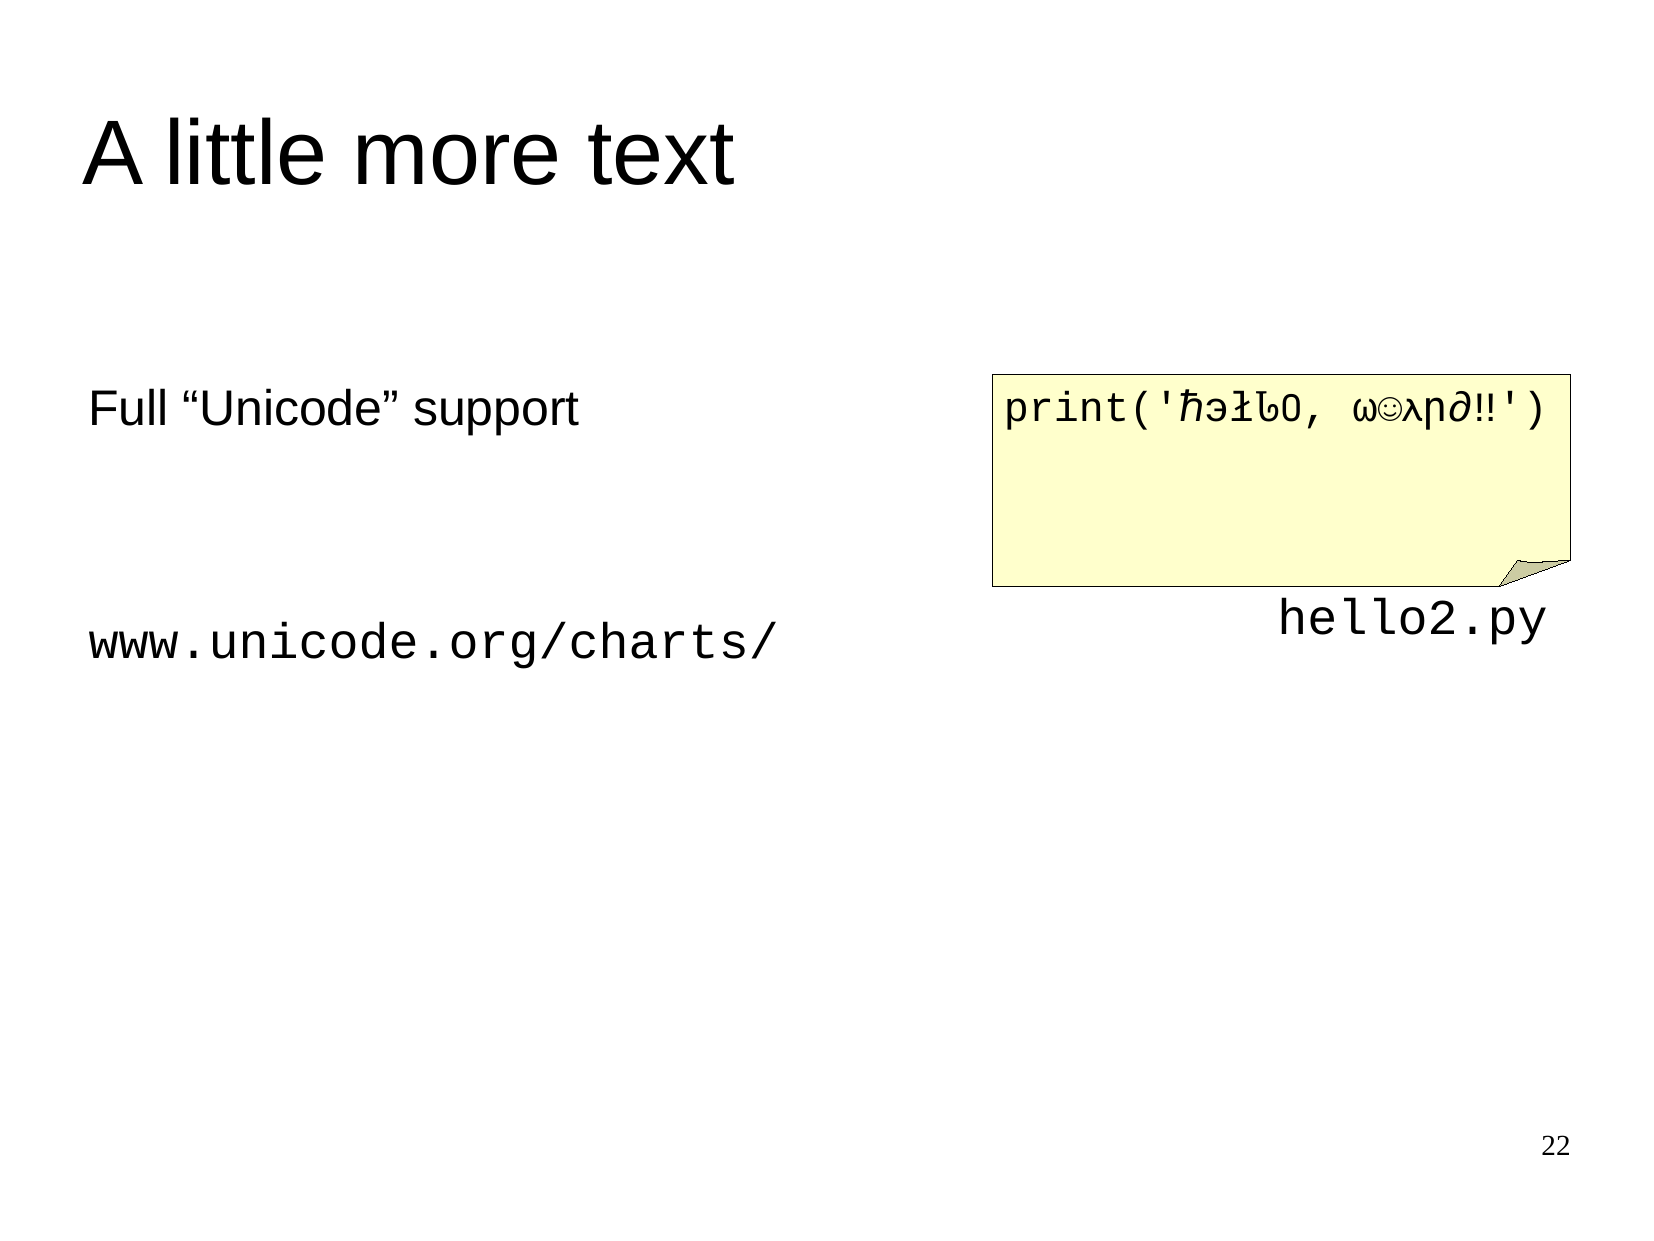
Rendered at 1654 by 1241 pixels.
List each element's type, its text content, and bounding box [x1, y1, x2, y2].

text_box hello2.py [1271, 586, 1554, 656]
title A little more text [82, 49, 1571, 257]
text_box thing = thing - 10 [1498, 560, 1571, 587]
text_box www.unicode.org/charts/ [82, 610, 786, 680]
text_box Full “Unicode” support [82, 374, 587, 443]
text_box print('ℏэłᏓዐ, ω☺ⲗր∂‼') [992, 374, 1571, 587]
